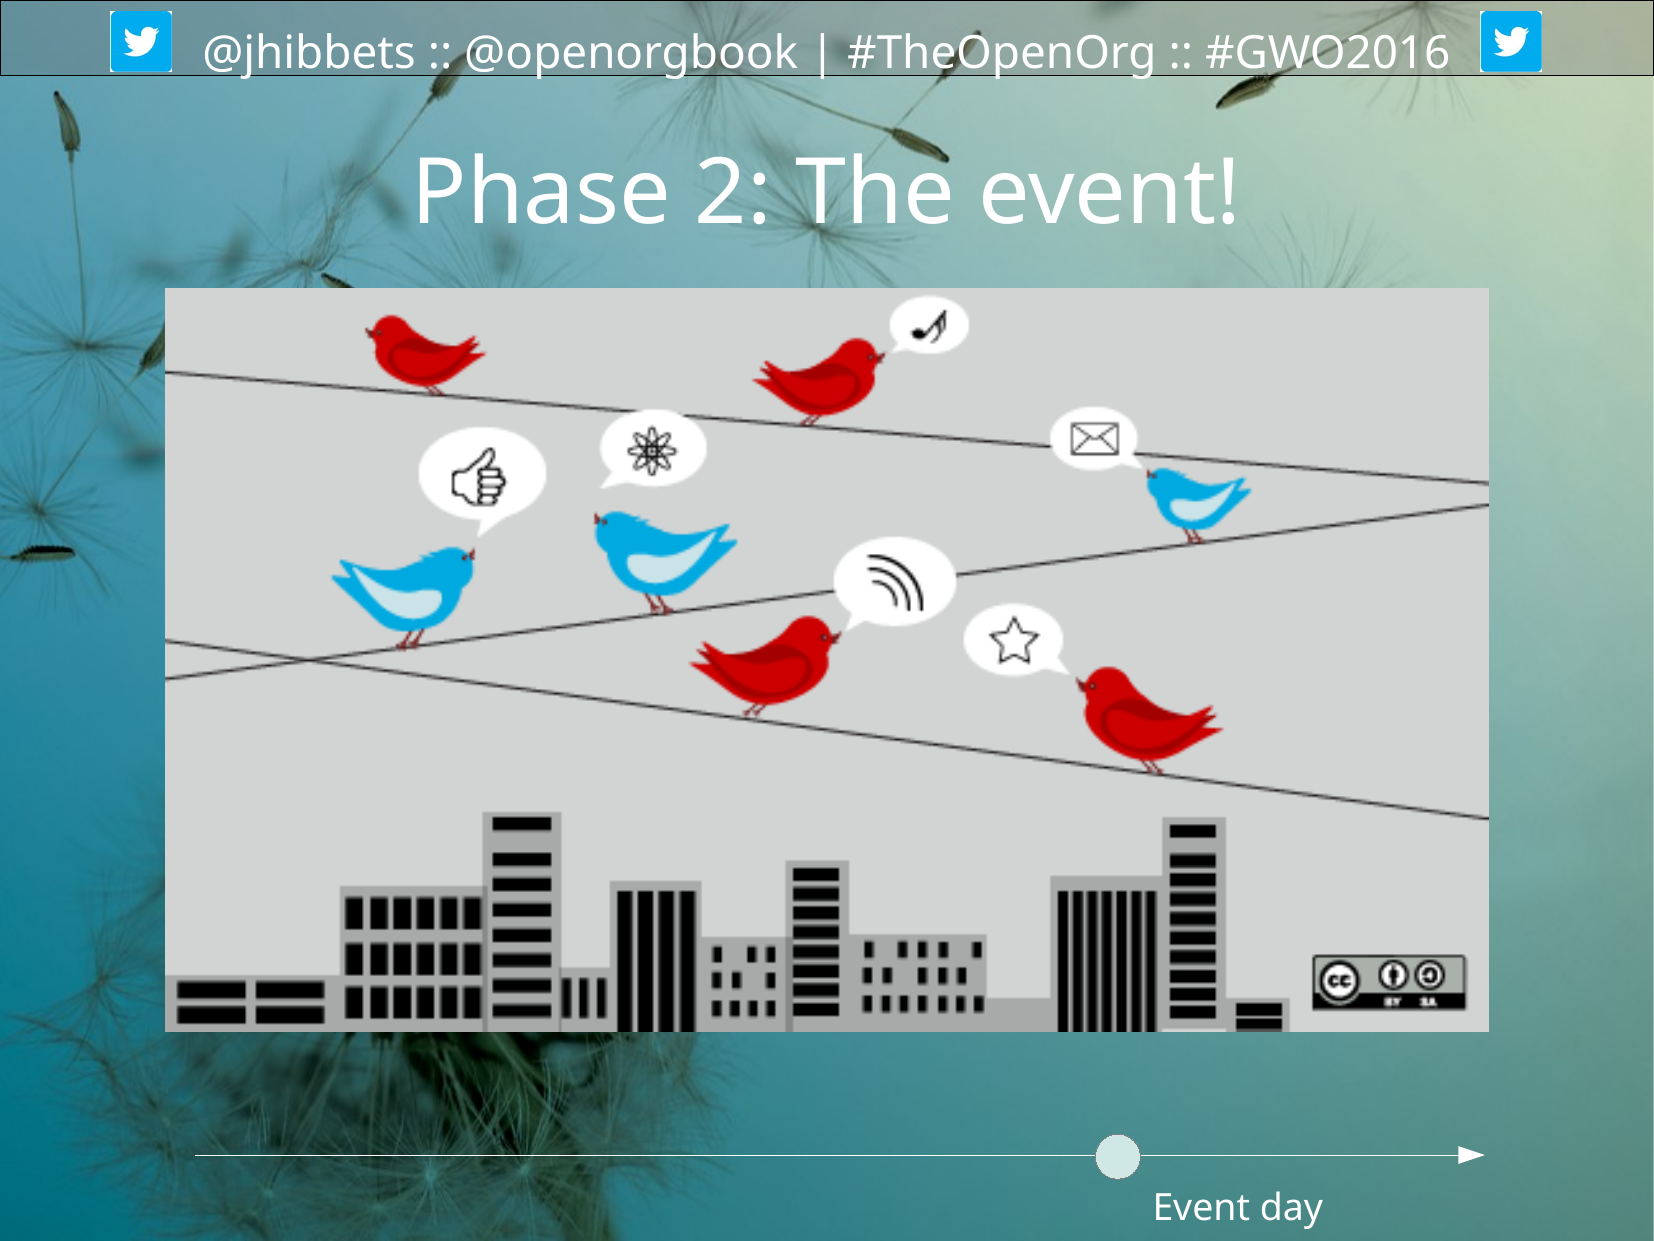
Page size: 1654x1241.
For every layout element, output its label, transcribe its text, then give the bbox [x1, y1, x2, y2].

picture [0, 76, 1654, 1241]
text_box Event day [1137, 1173, 1341, 1226]
title Phase 2: The event! [82, 84, 1571, 292]
picture [125, 27, 158, 56]
text_box [1095, 1134, 1141, 1180]
picture [110, 11, 114, 72]
picture [1480, 11, 1484, 72]
picture [1495, 27, 1528, 56]
